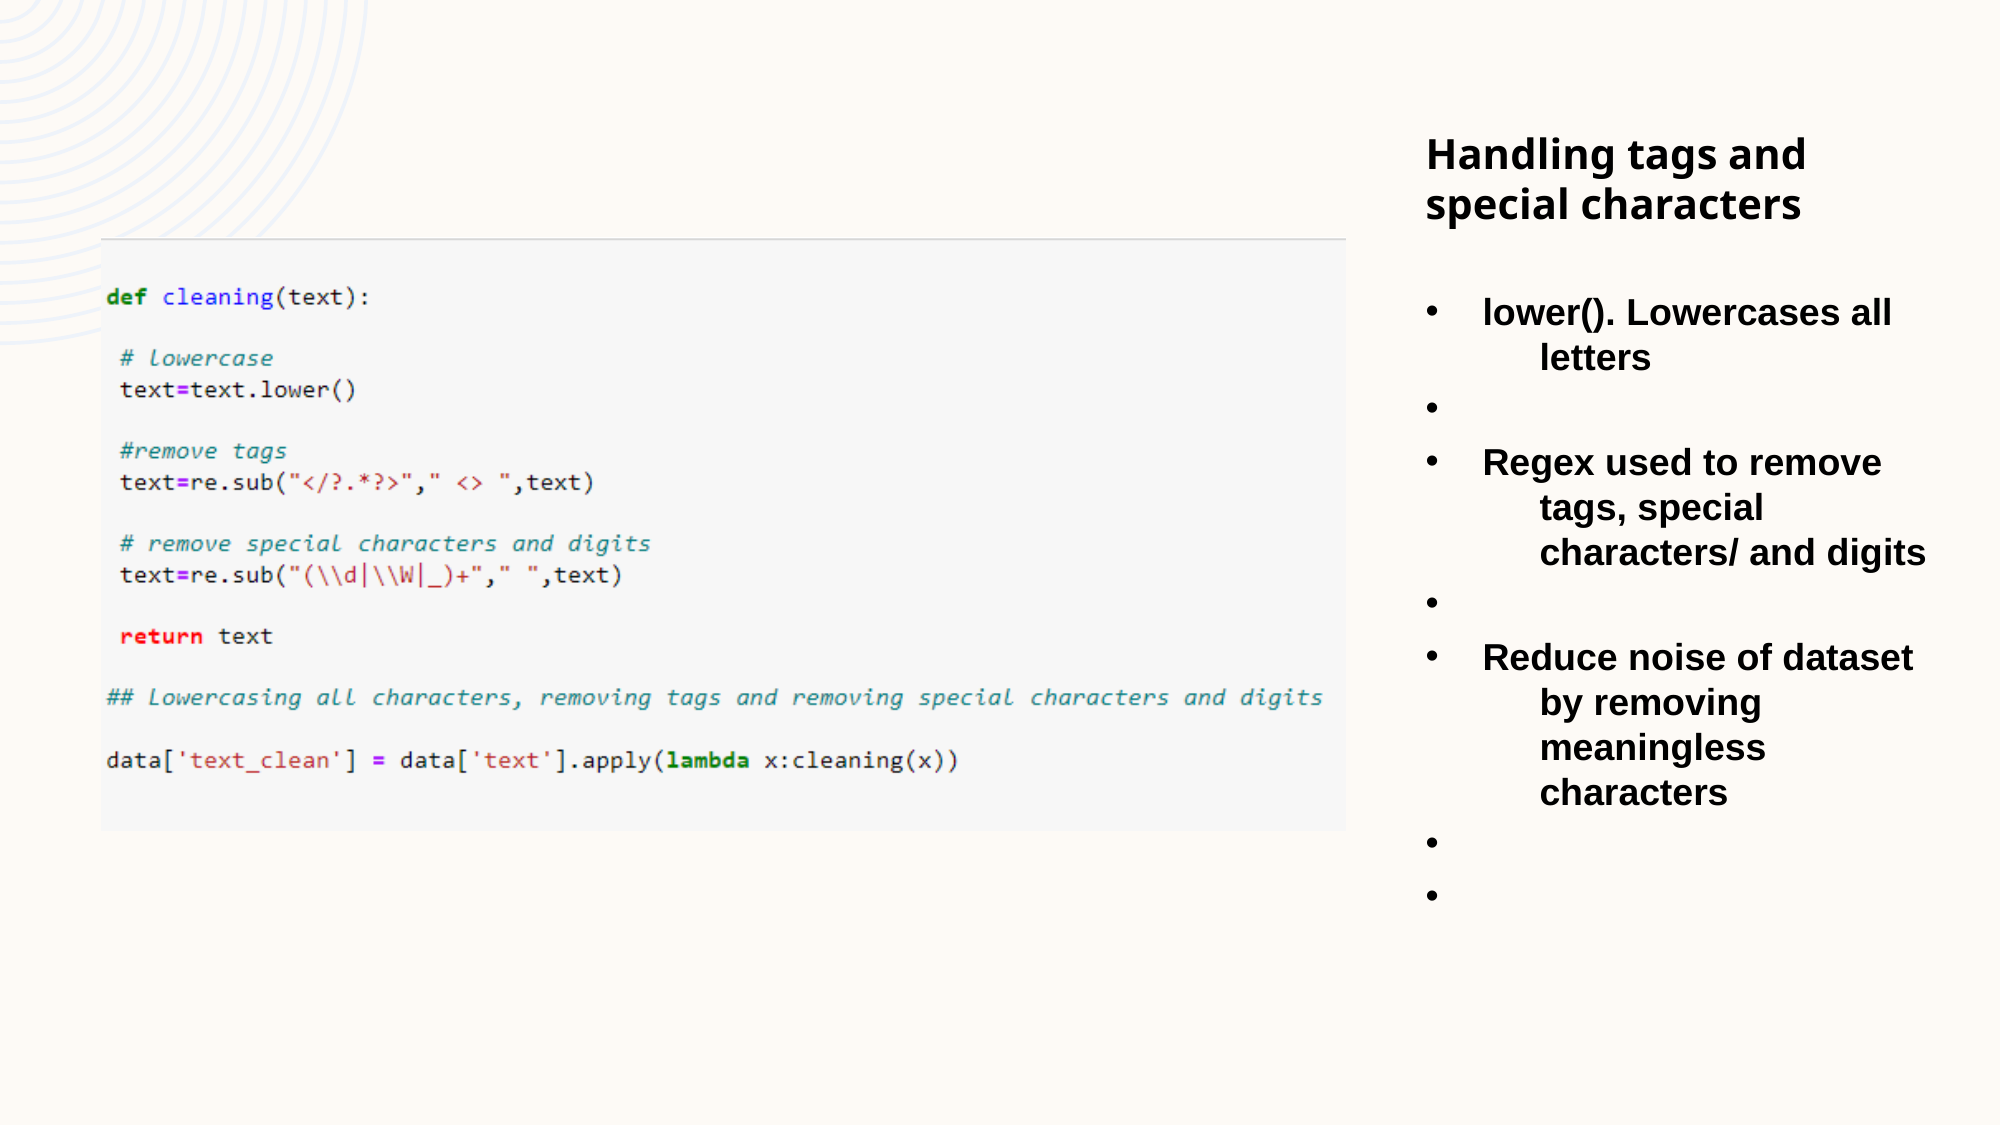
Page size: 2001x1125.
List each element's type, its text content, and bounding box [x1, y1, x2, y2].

list Handling tags and special characters lower(). Lowercases all letters Regex used to remove tags, special characters/ and digits Reduce noise of dataset by removing meaningless characters [1410, 120, 1958, 1033]
picture [101, 237, 1346, 831]
